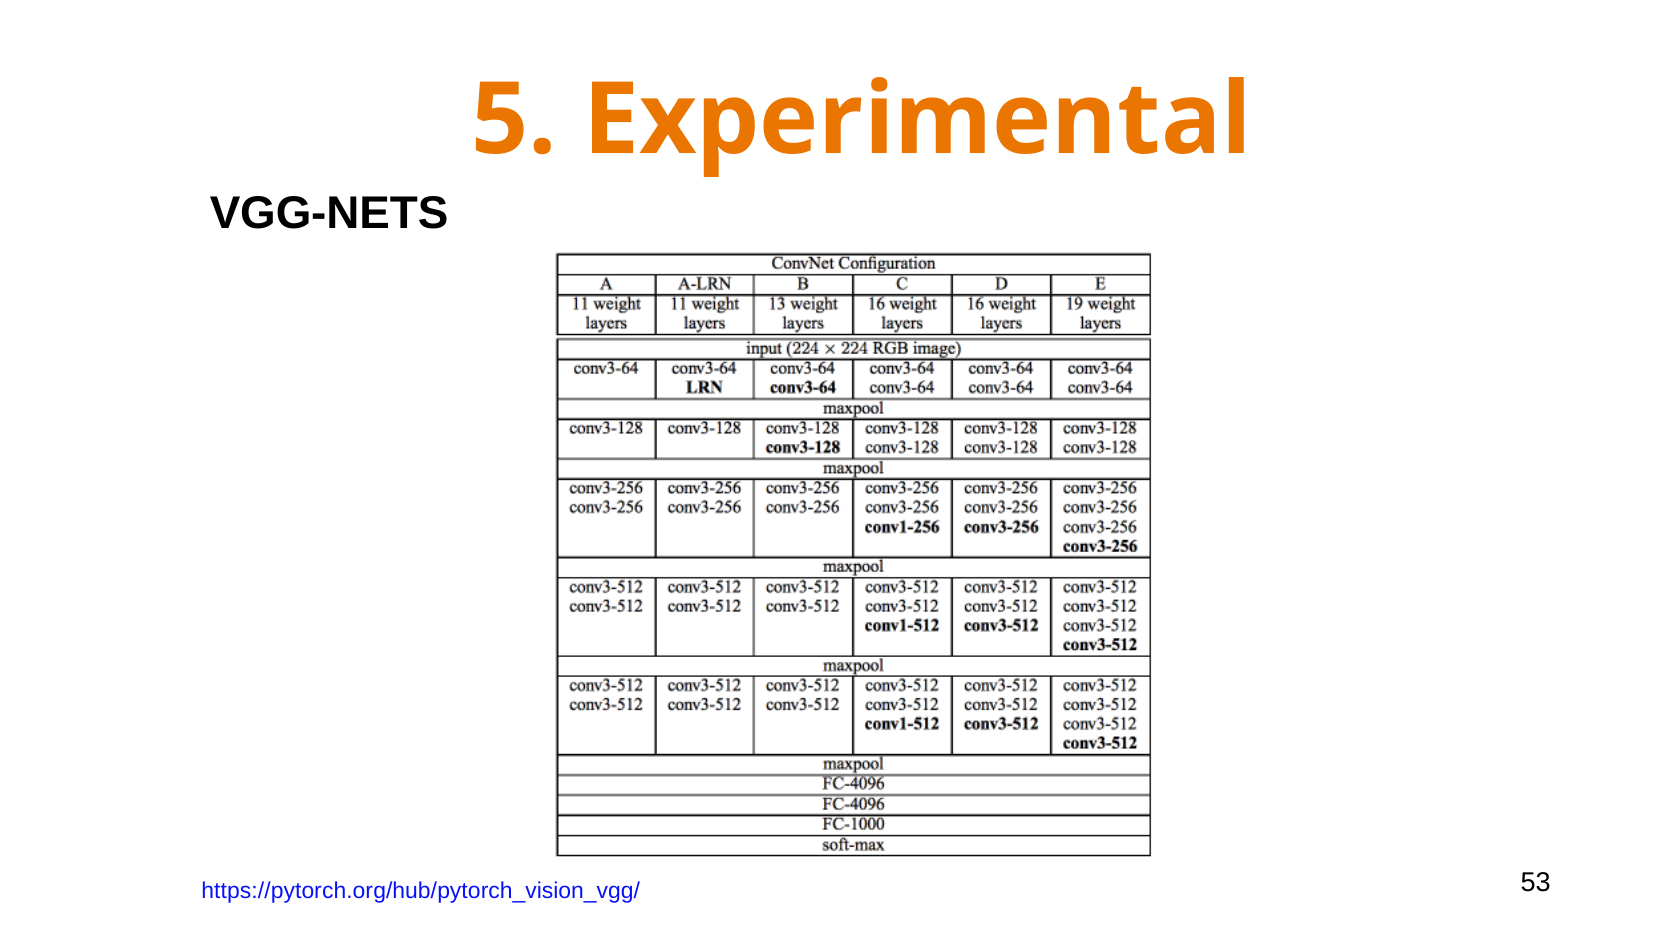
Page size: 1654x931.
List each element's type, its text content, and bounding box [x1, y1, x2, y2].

text_box VGG-NETS [195, 180, 464, 295]
title 5. Experimental [82, 37, 1571, 193]
picture [540, 233, 1171, 871]
text_box https://pytorch.org/hub/pytorch_vision_vgg/ [186, 870, 931, 927]
